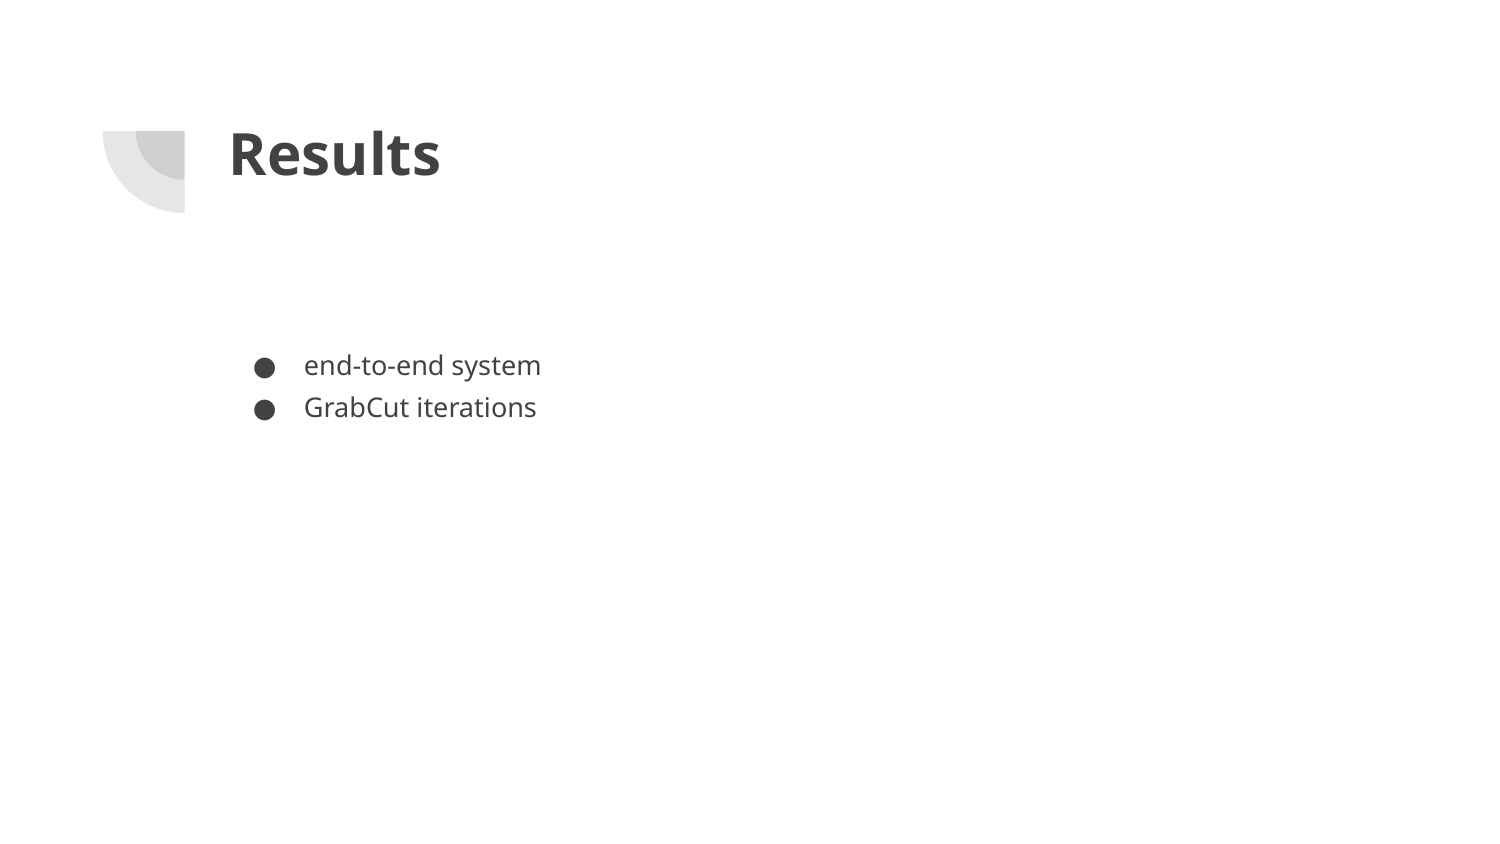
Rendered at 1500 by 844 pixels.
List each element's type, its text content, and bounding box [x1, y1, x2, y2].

title Results [213, 98, 1368, 263]
list end-to-end system GrabCut iterations [213, 326, 1368, 744]
